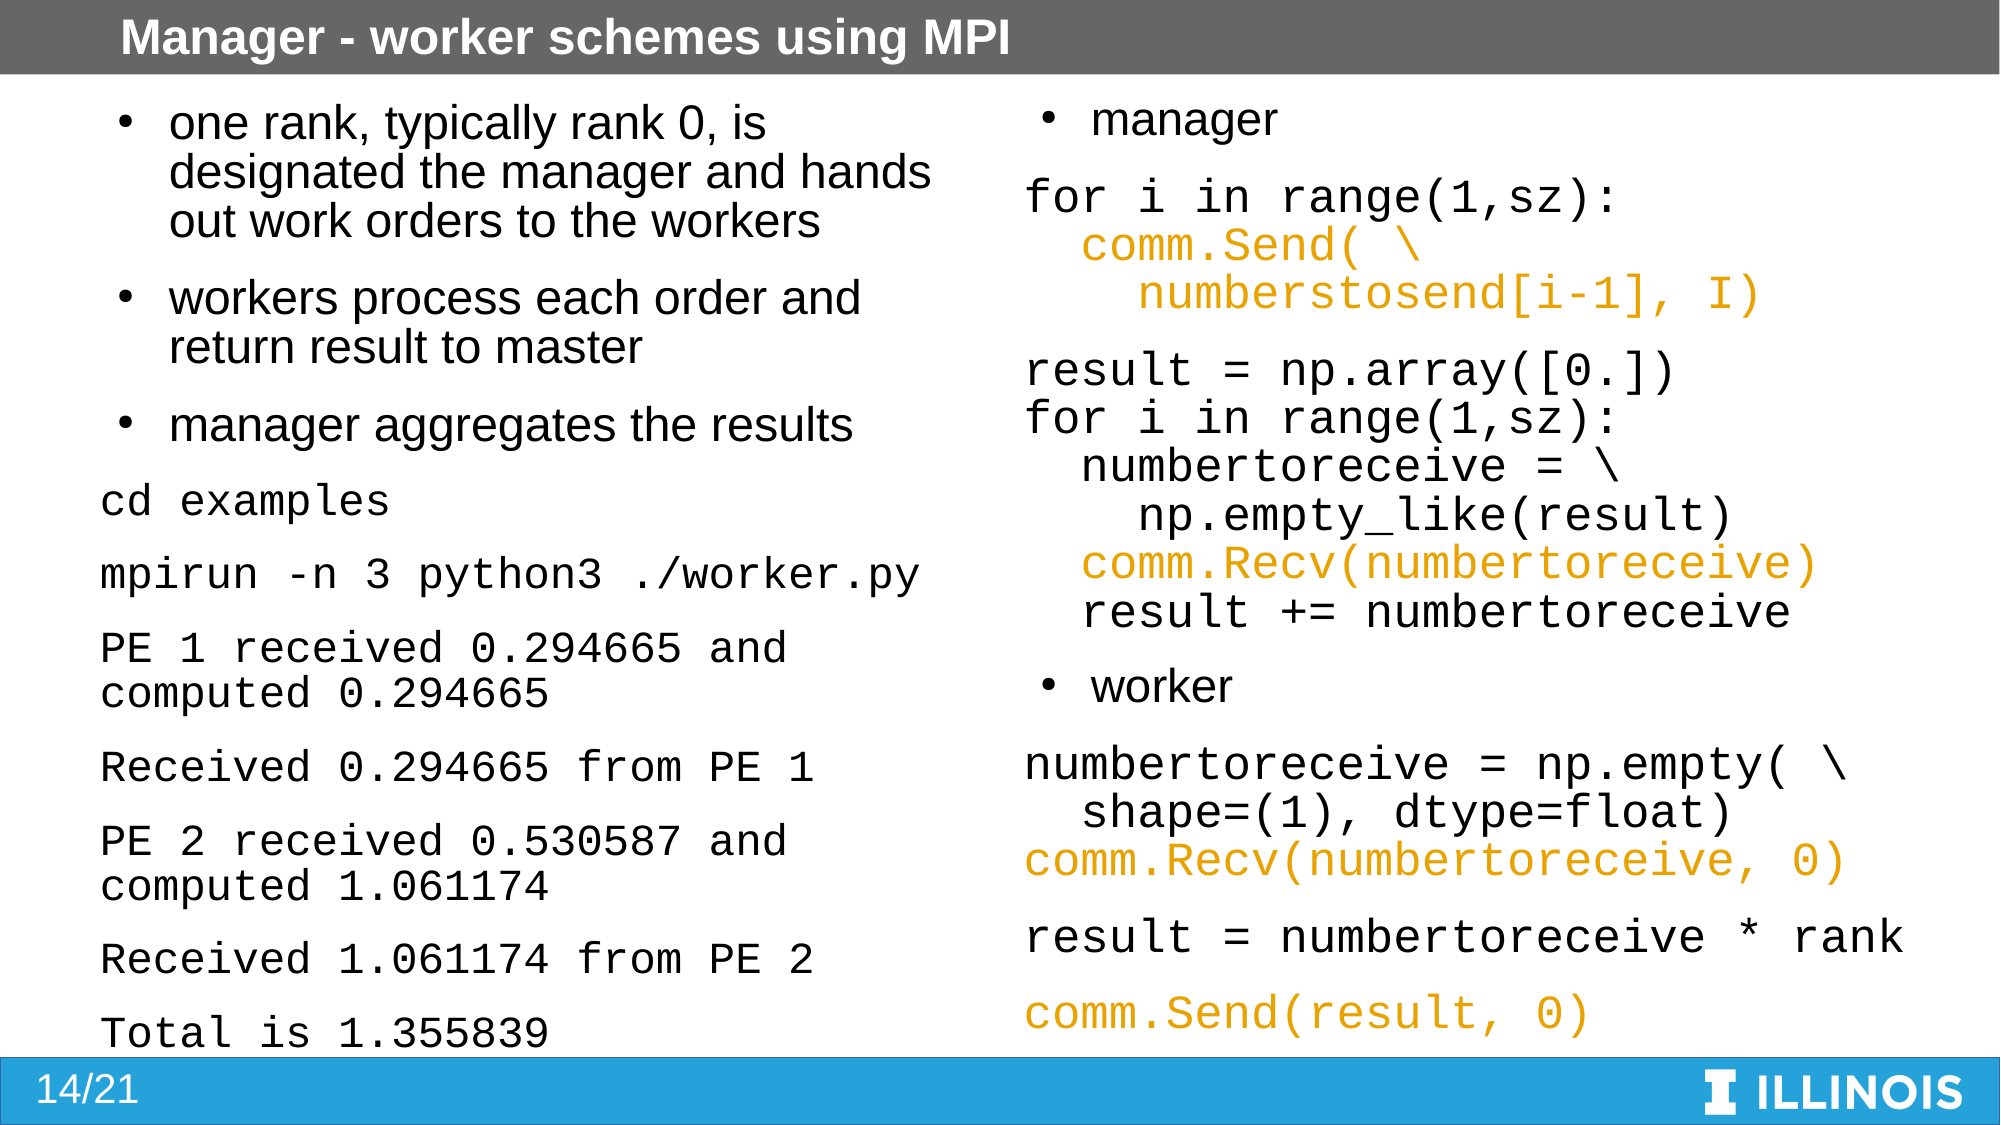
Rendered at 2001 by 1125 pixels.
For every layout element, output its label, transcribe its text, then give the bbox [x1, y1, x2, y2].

list one rank, typically rank 0, is designated the manager and hands out work orders to the workers workers process each order and return result to master manager aggregates the results cd examples mpirun -n 3 python3 ./worker.py PE 1 received 0.294665 and computed 0.294665 Received 0.294665 from PE 1 PE 2 received 0.530587 and computed 1.061174 Received 1.061174 from PE 2 Total is 1.355839 [99, 100, 979, 1058]
picture [1705, 1069, 1962, 1115]
list manager for i in range(1,sz): comm.Send( \ numberstosend[i-1], I) result = np.array([0.]) for i in range(1,sz): numbertoreceive = \ np.empty_like(result) comm.Recv(numbertoreceive) result += numbertoreceive worker numbertoreceive = np.empty( \ shape=(1), dtype=float) comm.Recv(numbertoreceive, 0) result = numbertoreceive * rank comm.Send(result, 0) [1023, 97, 1950, 1058]
title Manager - worker schemes using MPI [0, 0, 2000, 75]
